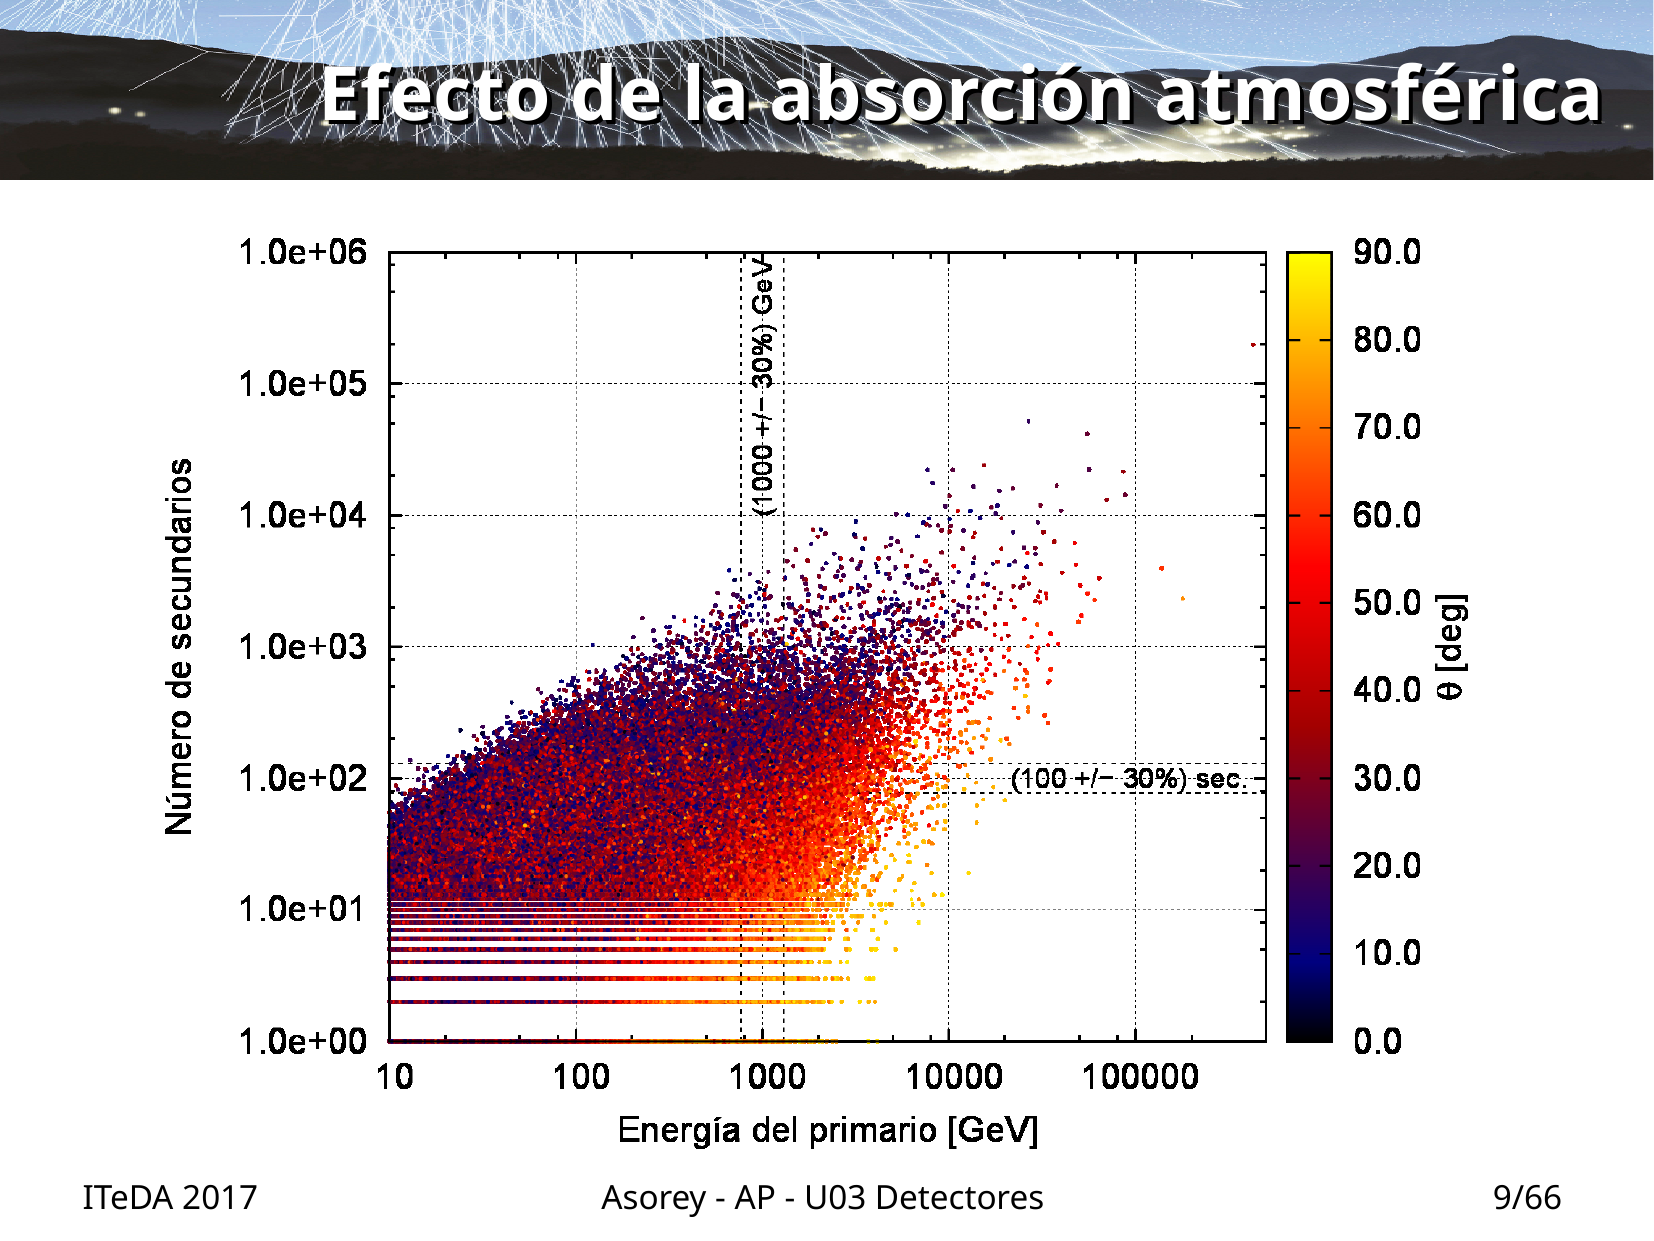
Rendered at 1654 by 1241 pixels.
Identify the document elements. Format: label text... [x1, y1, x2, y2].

picture [0, 0, 1654, 180]
picture [150, 209, 1501, 1156]
title Efecto de la absorción atmosférica [45, 15, 1606, 166]
